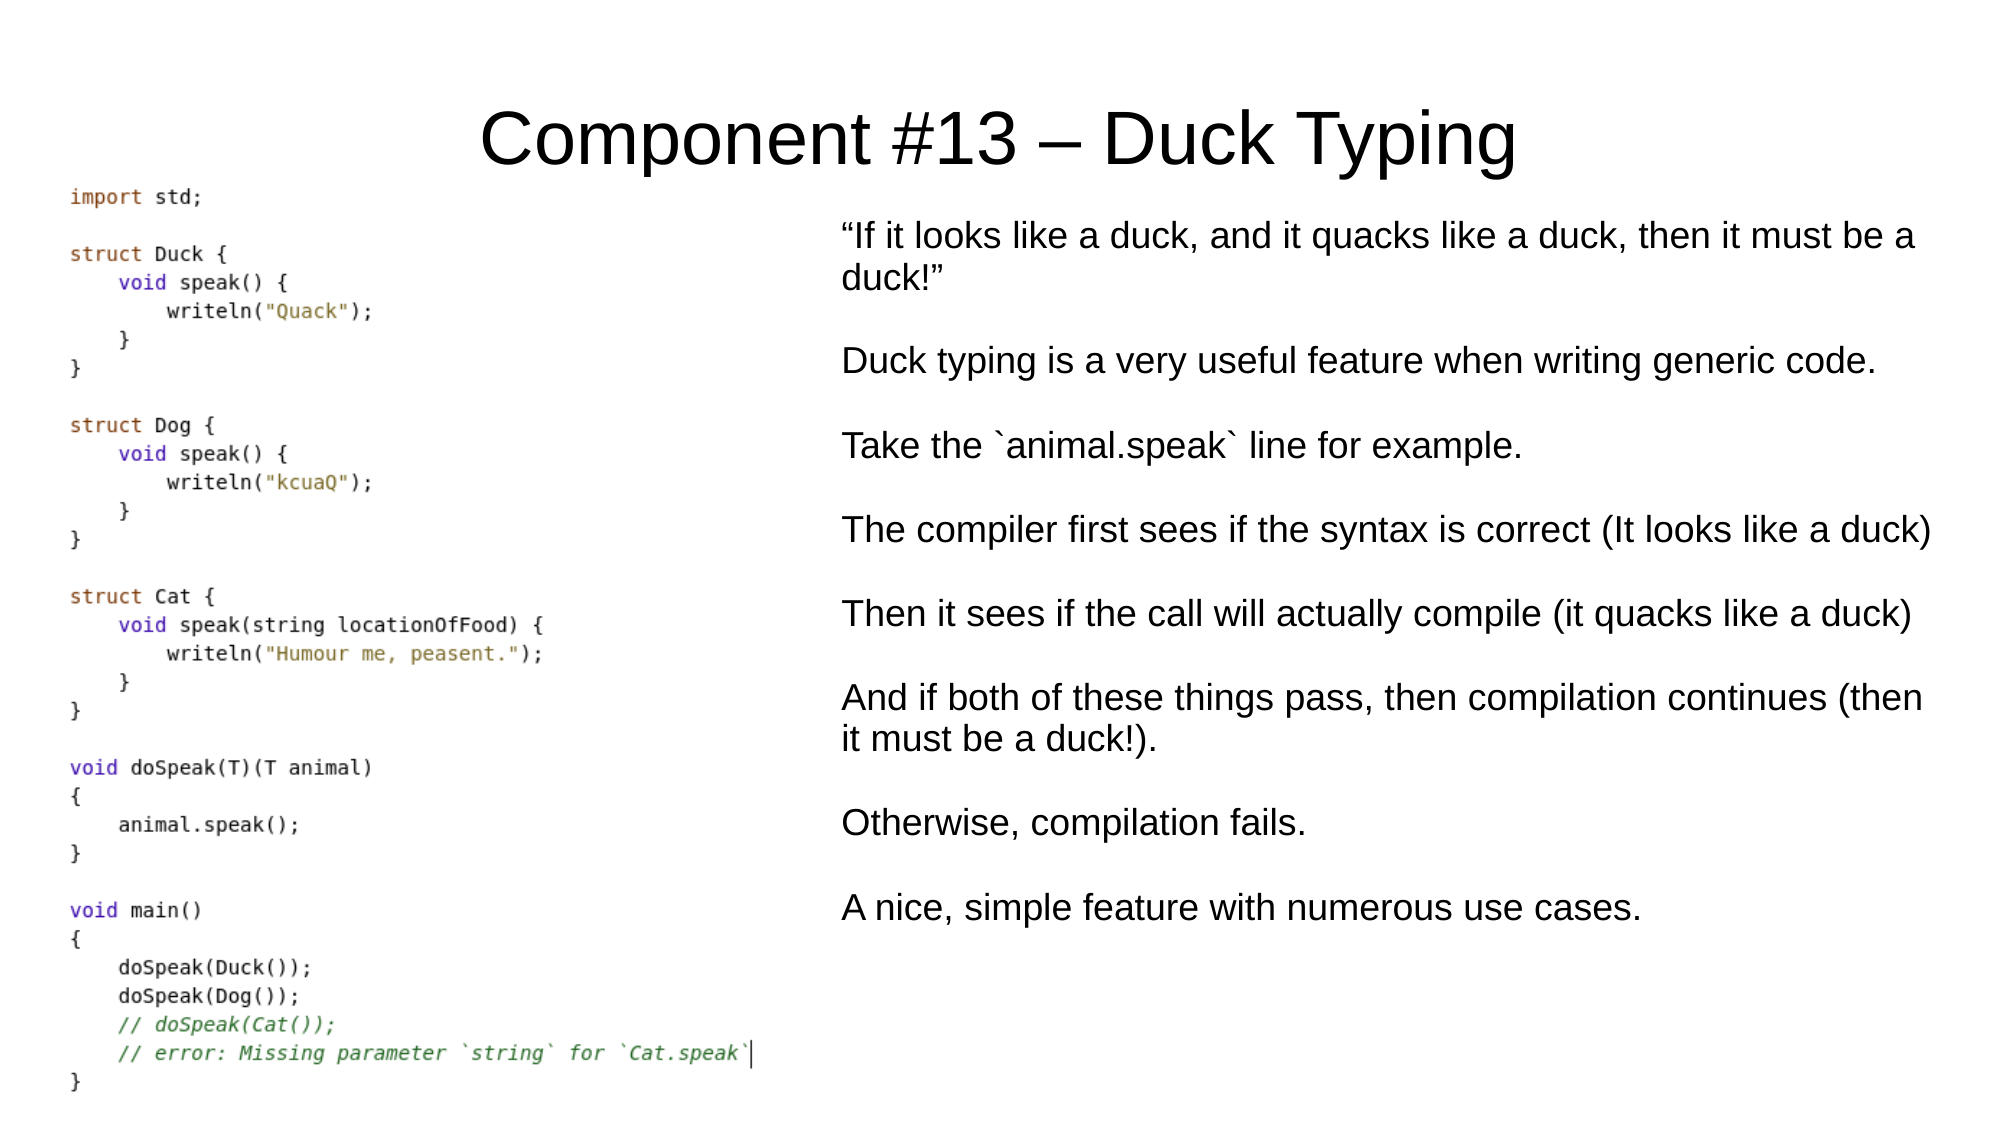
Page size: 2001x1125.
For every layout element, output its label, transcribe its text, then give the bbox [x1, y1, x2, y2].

picture [67, 177, 768, 1103]
text_box “If it looks like a duck, and it quacks like a duck, then it must be a duck!” Duck typing is a very useful feature when writing generic code. Take the `animal.speak` line for example. The compiler first sees if the syntax is correct (It looks like a duck) Then it sees if the call will actually compile (it quacks like a duck) And if both of these things pass, then compilation continues (then it must be a duck!). Otherwise, compilation fails. A nice, simple feature with numerous use cases. [826, 206, 1949, 1104]
title Component #13 – Duck Typing [99, 44, 1900, 233]
